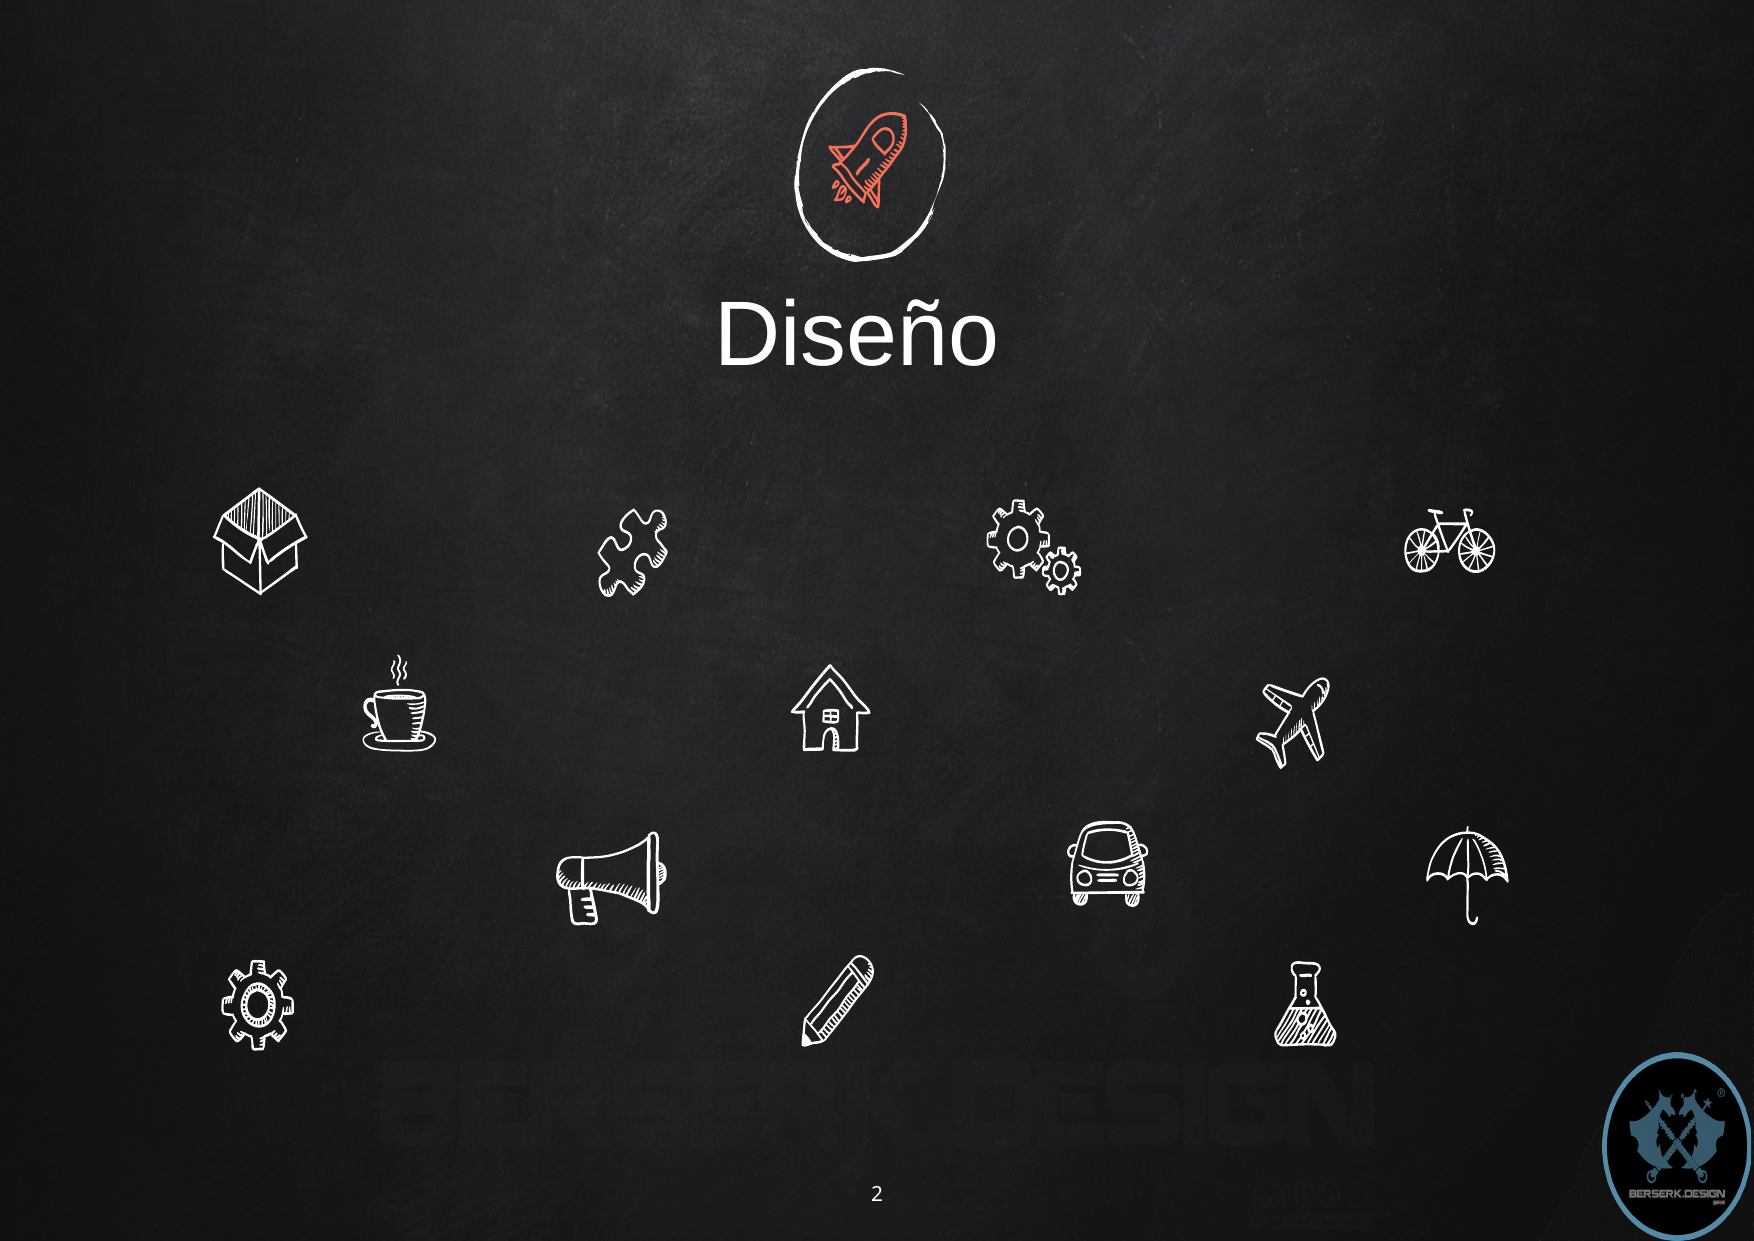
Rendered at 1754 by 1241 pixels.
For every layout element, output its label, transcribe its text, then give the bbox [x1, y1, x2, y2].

text_box [986, 499, 1082, 596]
text_box [1067, 820, 1149, 907]
text_box [362, 688, 437, 752]
slide_number <número> [824, 1165, 930, 1241]
text_box [396, 654, 402, 686]
text_box [212, 487, 308, 596]
text_box [402, 661, 407, 680]
text_box [221, 959, 294, 1051]
text_box [801, 955, 874, 1047]
text_box [790, 664, 871, 752]
text_box [1426, 826, 1509, 926]
picture [0, 0, 1754, 1241]
text_box [1404, 508, 1496, 573]
text_box [597, 508, 668, 597]
title Diseño [662, 280, 1052, 378]
text_box [1274, 961, 1337, 1047]
text_box [556, 831, 667, 926]
text_box [794, 67, 946, 262]
text_box [828, 112, 908, 209]
text_box [1255, 677, 1330, 769]
text_box [390, 660, 396, 679]
